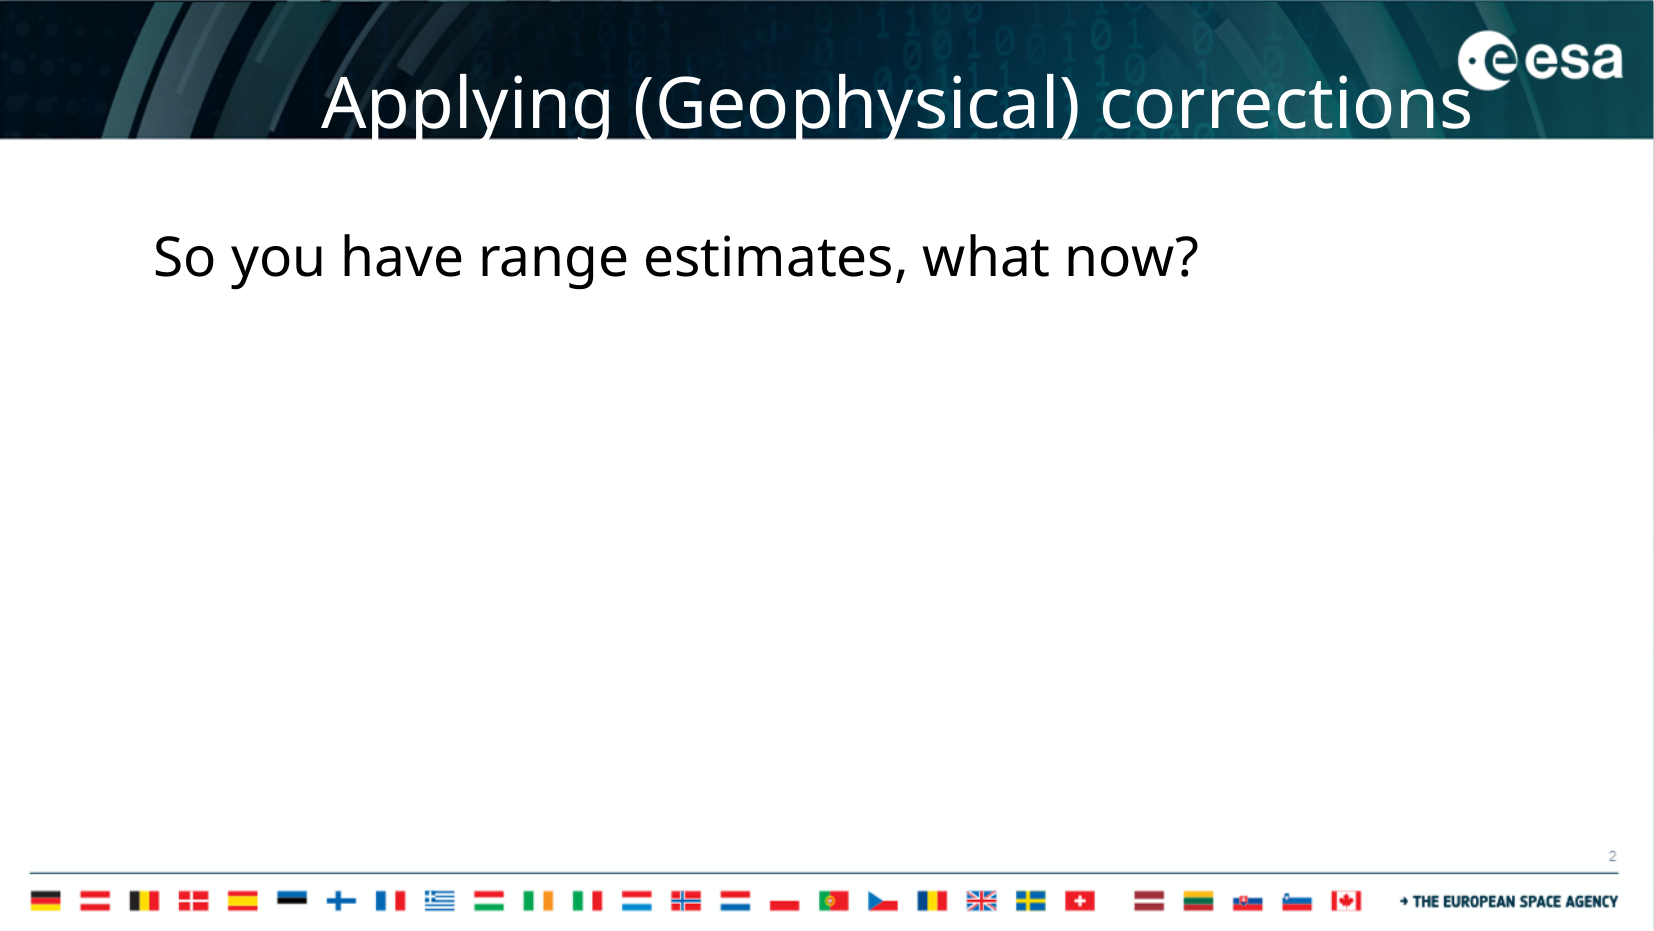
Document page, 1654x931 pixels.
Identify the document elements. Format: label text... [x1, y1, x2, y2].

picture [0, 0, 1654, 931]
title Applying (Geophysical) corrections [225, 37, 1571, 166]
list So you have range estimates, what now? [82, 217, 1571, 757]
